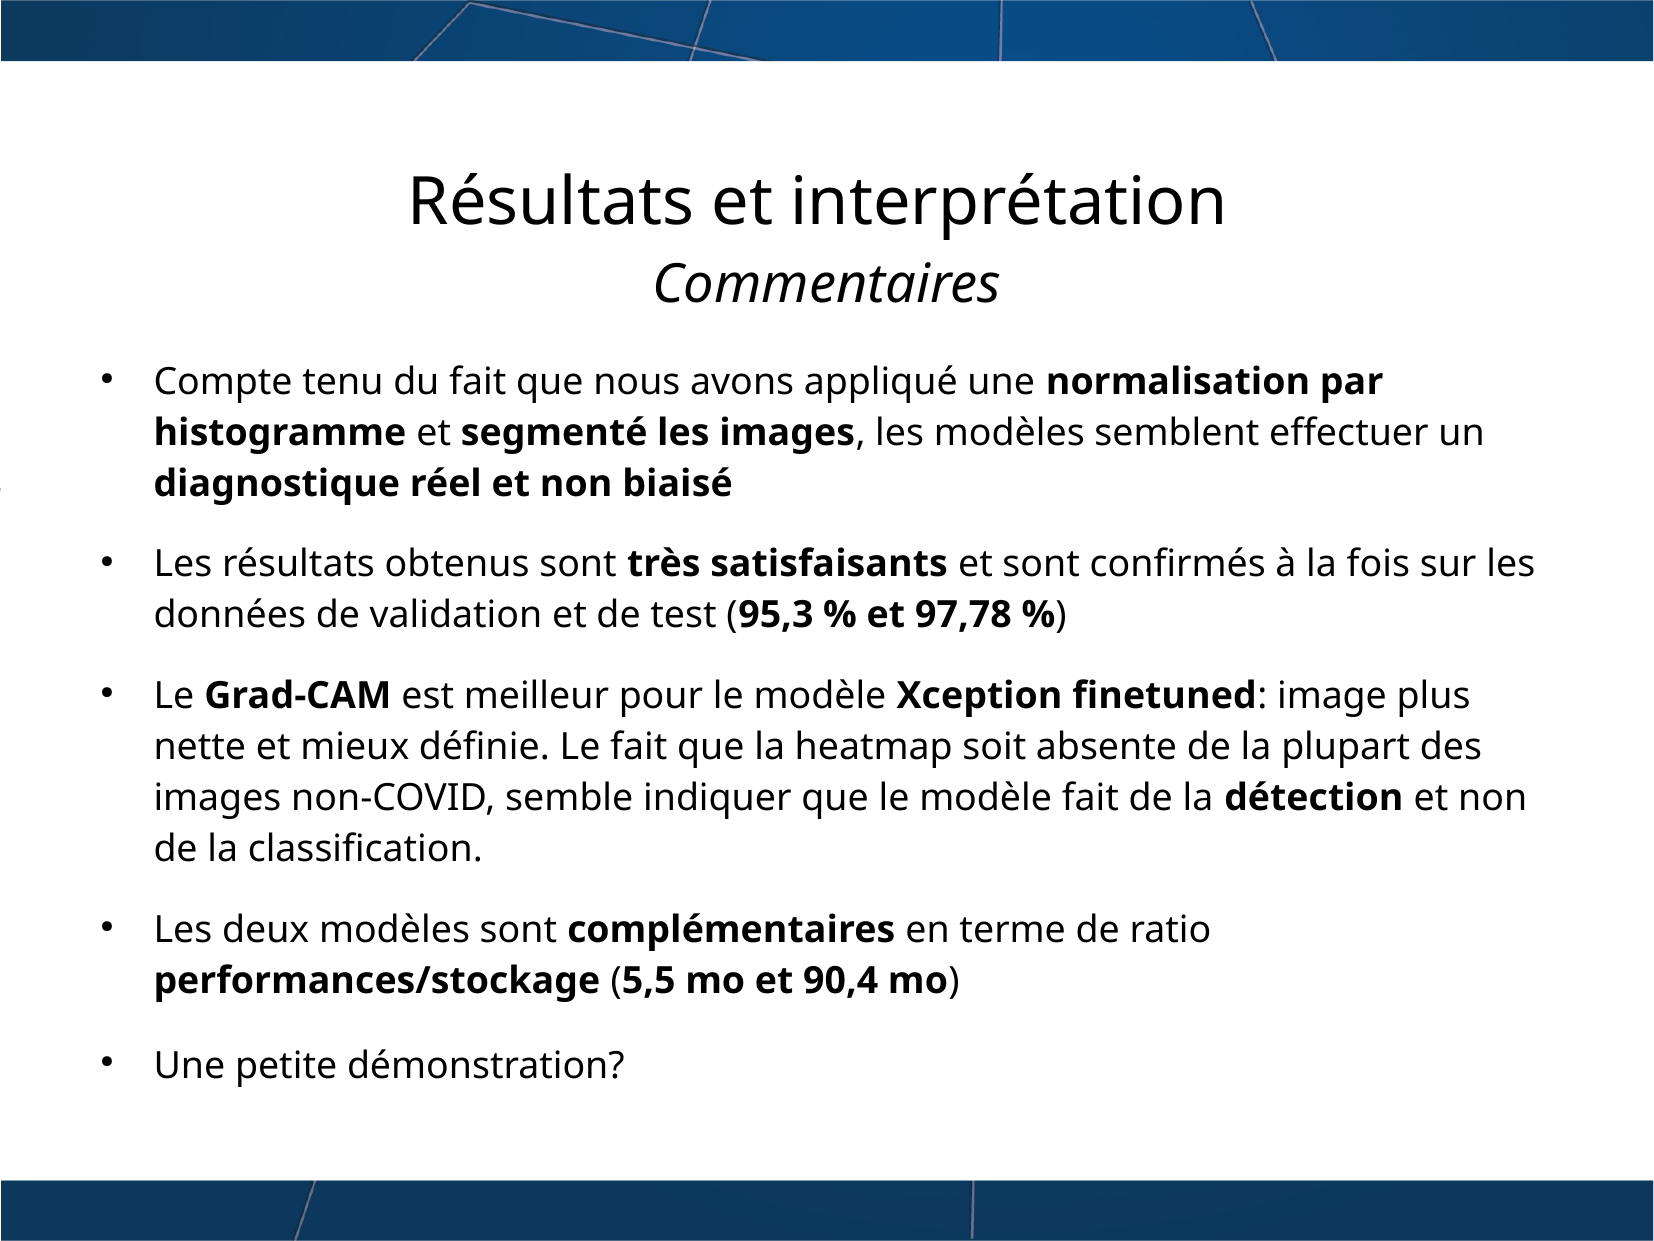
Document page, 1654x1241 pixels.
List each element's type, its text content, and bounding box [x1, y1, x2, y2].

picture [0, 0, 1654, 1241]
title Résultats et interprétation Commentaires [82, 132, 1571, 340]
list Compte tenu du fait que nous avons appliqué une normalisation par histogramme et segmenté les images, les modèles semblent effectuer un diagnostique réel et non biaisé Les résultats obtenus sont très satisfaisants et sont confirmés à la fois sur les données de validation et de test (95,3 % et 97,78 %) Le Grad-CAM est meilleur pour le modèle Xception finetuned: image plus nette et mieux définie. Le fait que la heatmap soit absente de la plupart des images non-COVID, semble indiquer que le modèle fait de la détection et non de la classification. Les deux modèles sont complémentaires en terme de ratio performances/stockage (5,5 mo et 90,4 mo) Une petite démonstration? [82, 354, 1571, 1103]
